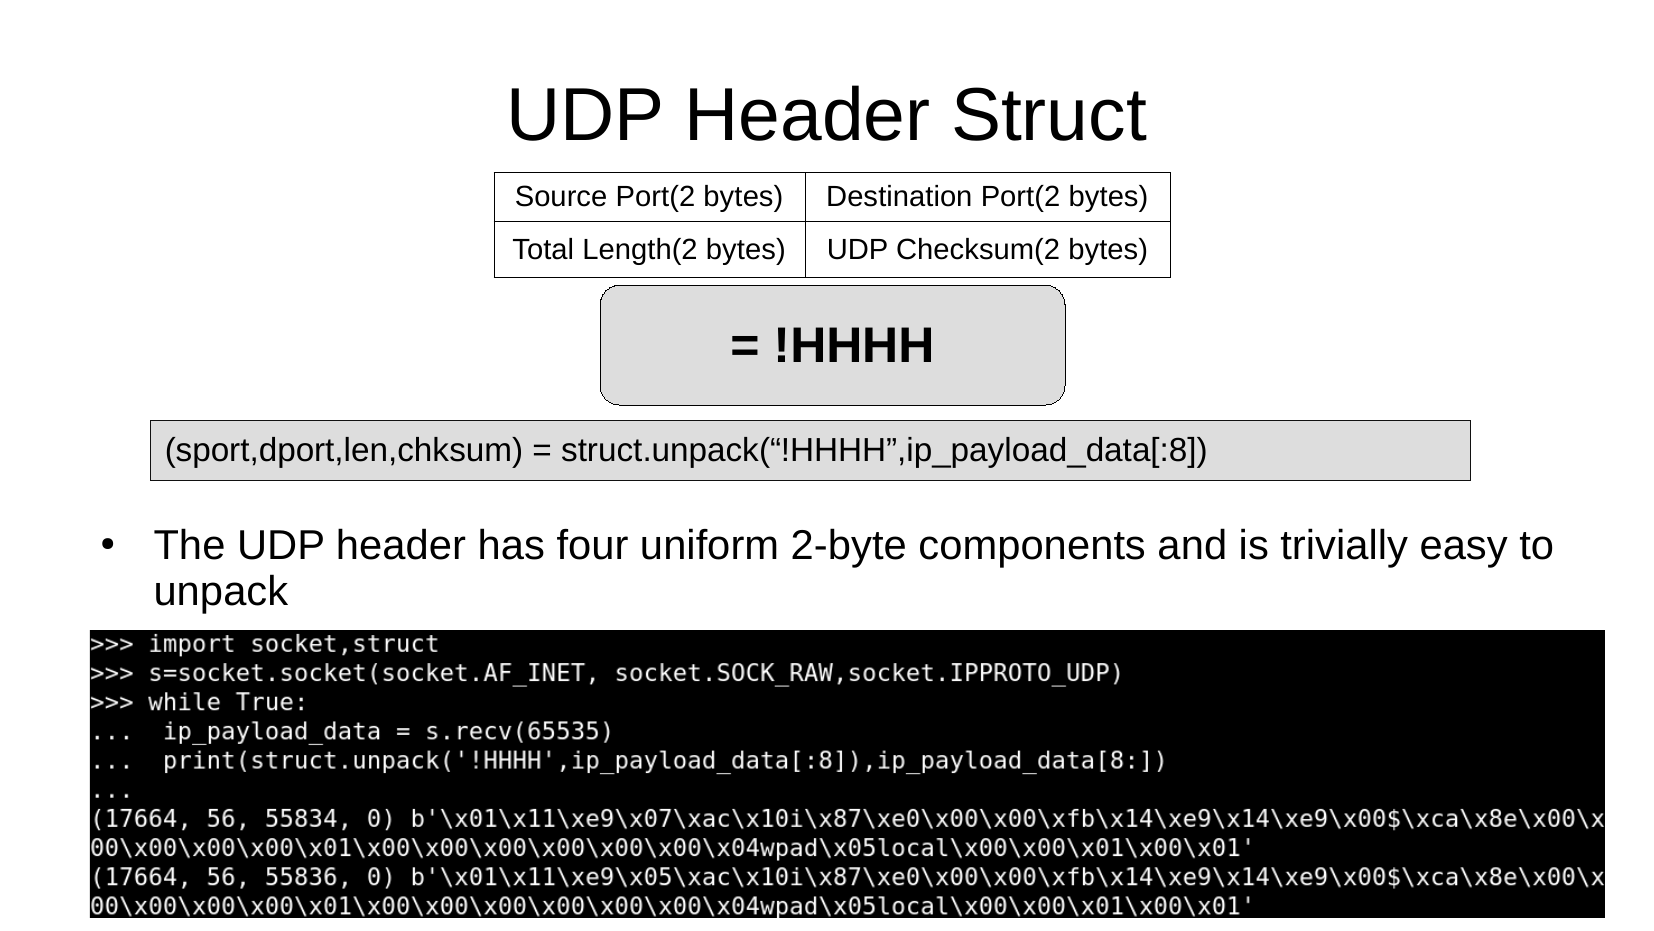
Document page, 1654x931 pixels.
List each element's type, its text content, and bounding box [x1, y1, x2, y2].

title UDP Header Struct [82, 37, 1571, 193]
table_header Destination Port(2 bytes) [806, 173, 1170, 221]
table_cell Total Length(2 bytes) [495, 222, 805, 277]
text_box (sport,dport,len,chksum) = struct.unpack(“!HHHH”,ip_payload_data[:8]) [150, 420, 1471, 481]
table_cell UDP Checksum(2 bytes) [806, 222, 1170, 277]
list The UDP header has four uniform 2-byte components and is trivially easy to unpack [82, 217, 1571, 758]
table_header Source Port(2 bytes) [495, 173, 805, 221]
text_box = !HHHH [600, 285, 1066, 406]
picture [89, 630, 1606, 918]
